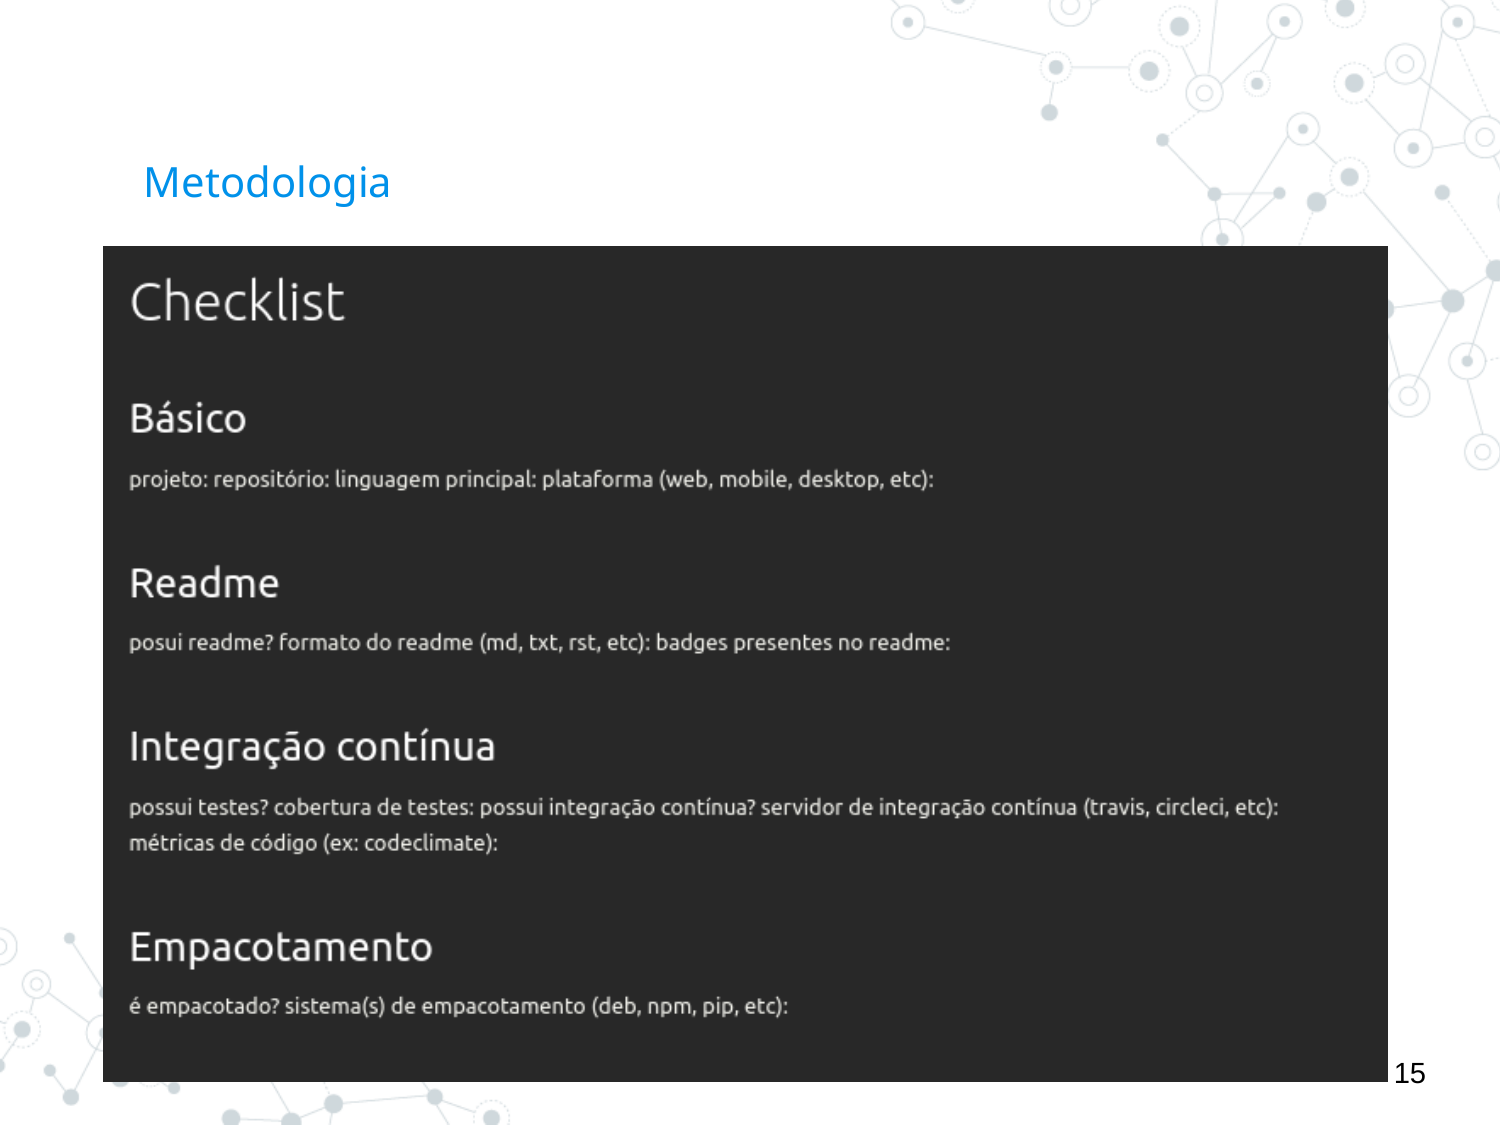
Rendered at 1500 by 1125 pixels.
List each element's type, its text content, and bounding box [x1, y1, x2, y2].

title Metodologia [128, 67, 1372, 222]
picture [0, 0, 1500, 1125]
slide_number <number> [1378, 1038, 1469, 1125]
